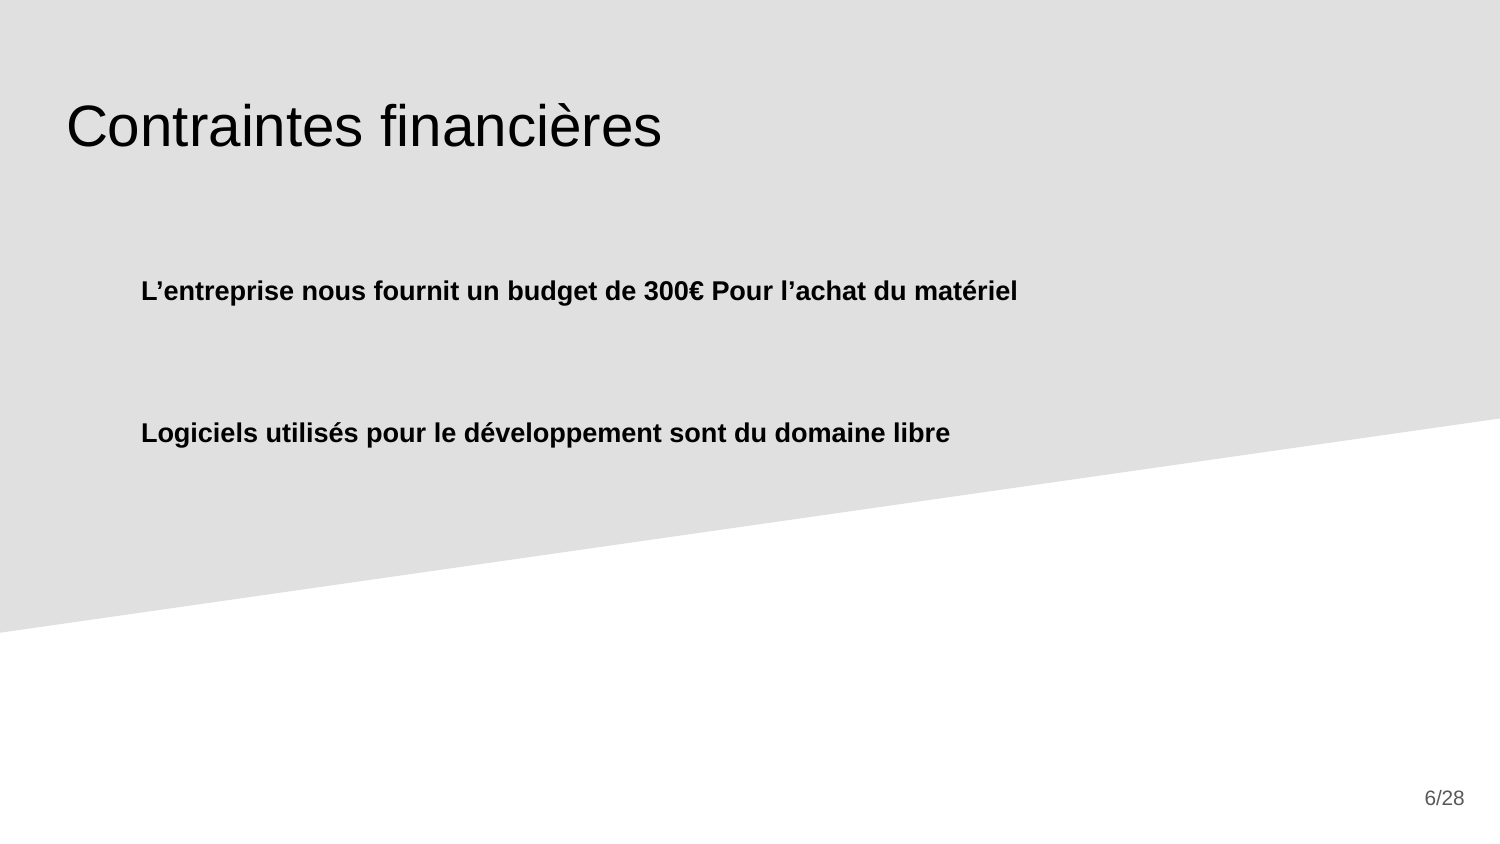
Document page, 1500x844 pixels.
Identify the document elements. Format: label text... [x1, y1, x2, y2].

slide_number <numéro>/28 [1389, 764, 1480, 830]
list L’entreprise nous fournit un budget de 300€ Pour l’achat du matériel Logiciels utilisés pour le développement sont du domaine libre [51, 189, 1449, 750]
title Contraintes financières [51, 72, 1449, 167]
